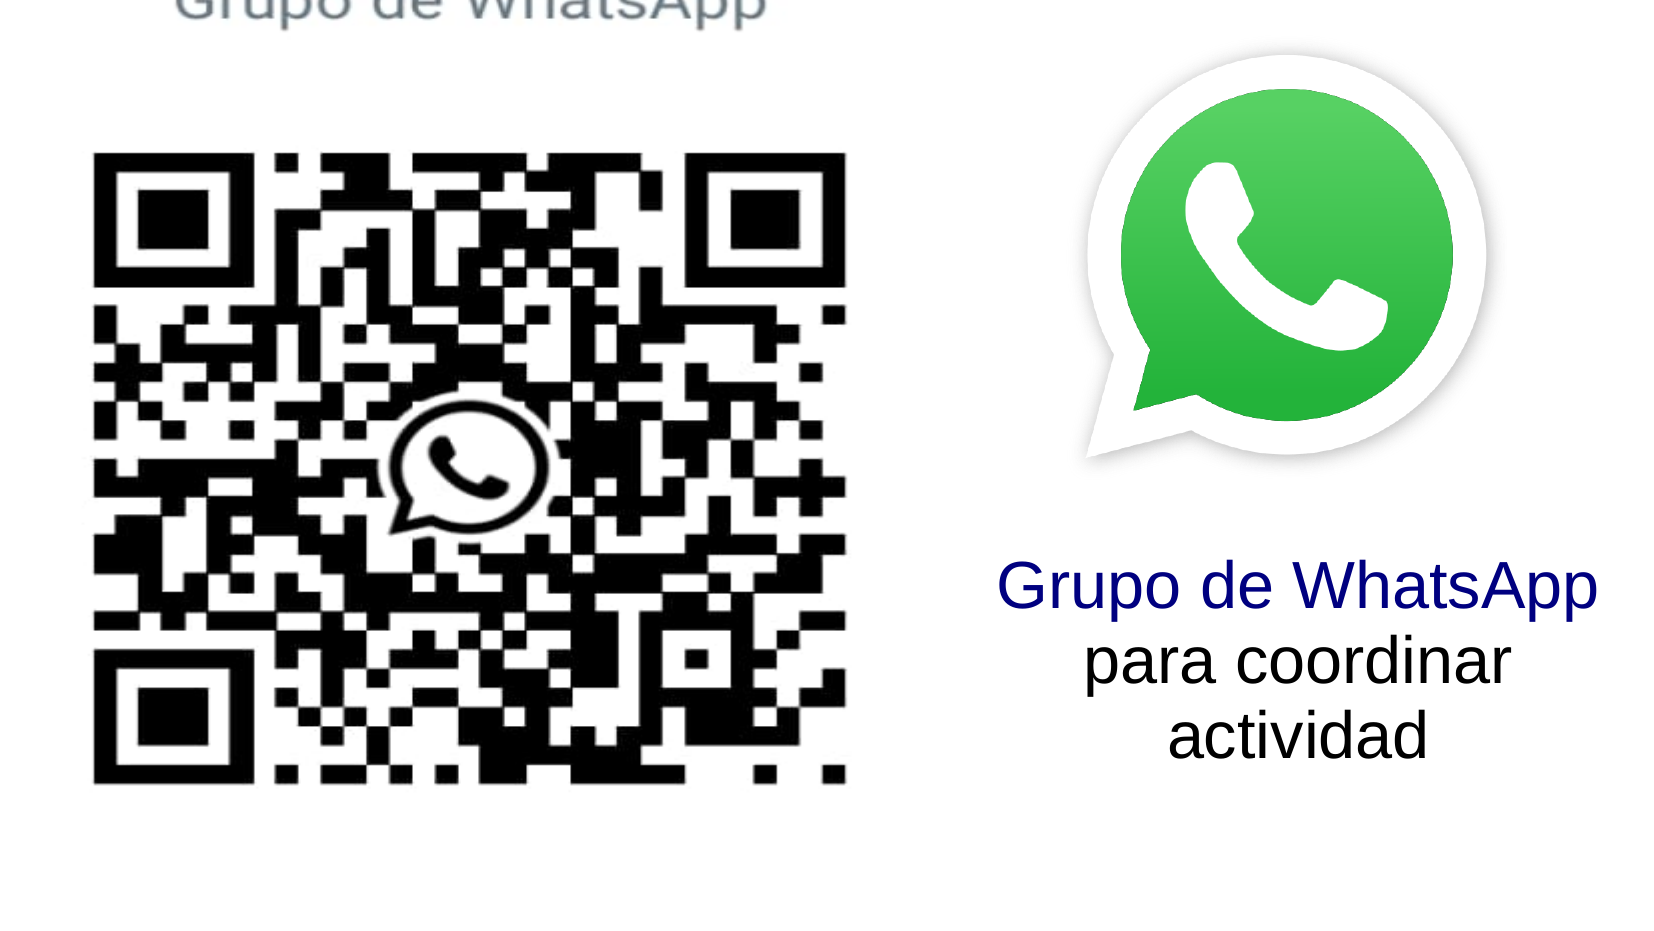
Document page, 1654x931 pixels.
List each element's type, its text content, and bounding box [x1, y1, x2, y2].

list Grupo de WhatsApp para coordinar actividad [900, 548, 1627, 826]
picture [1050, 20, 1525, 497]
picture [0, 0, 938, 931]
